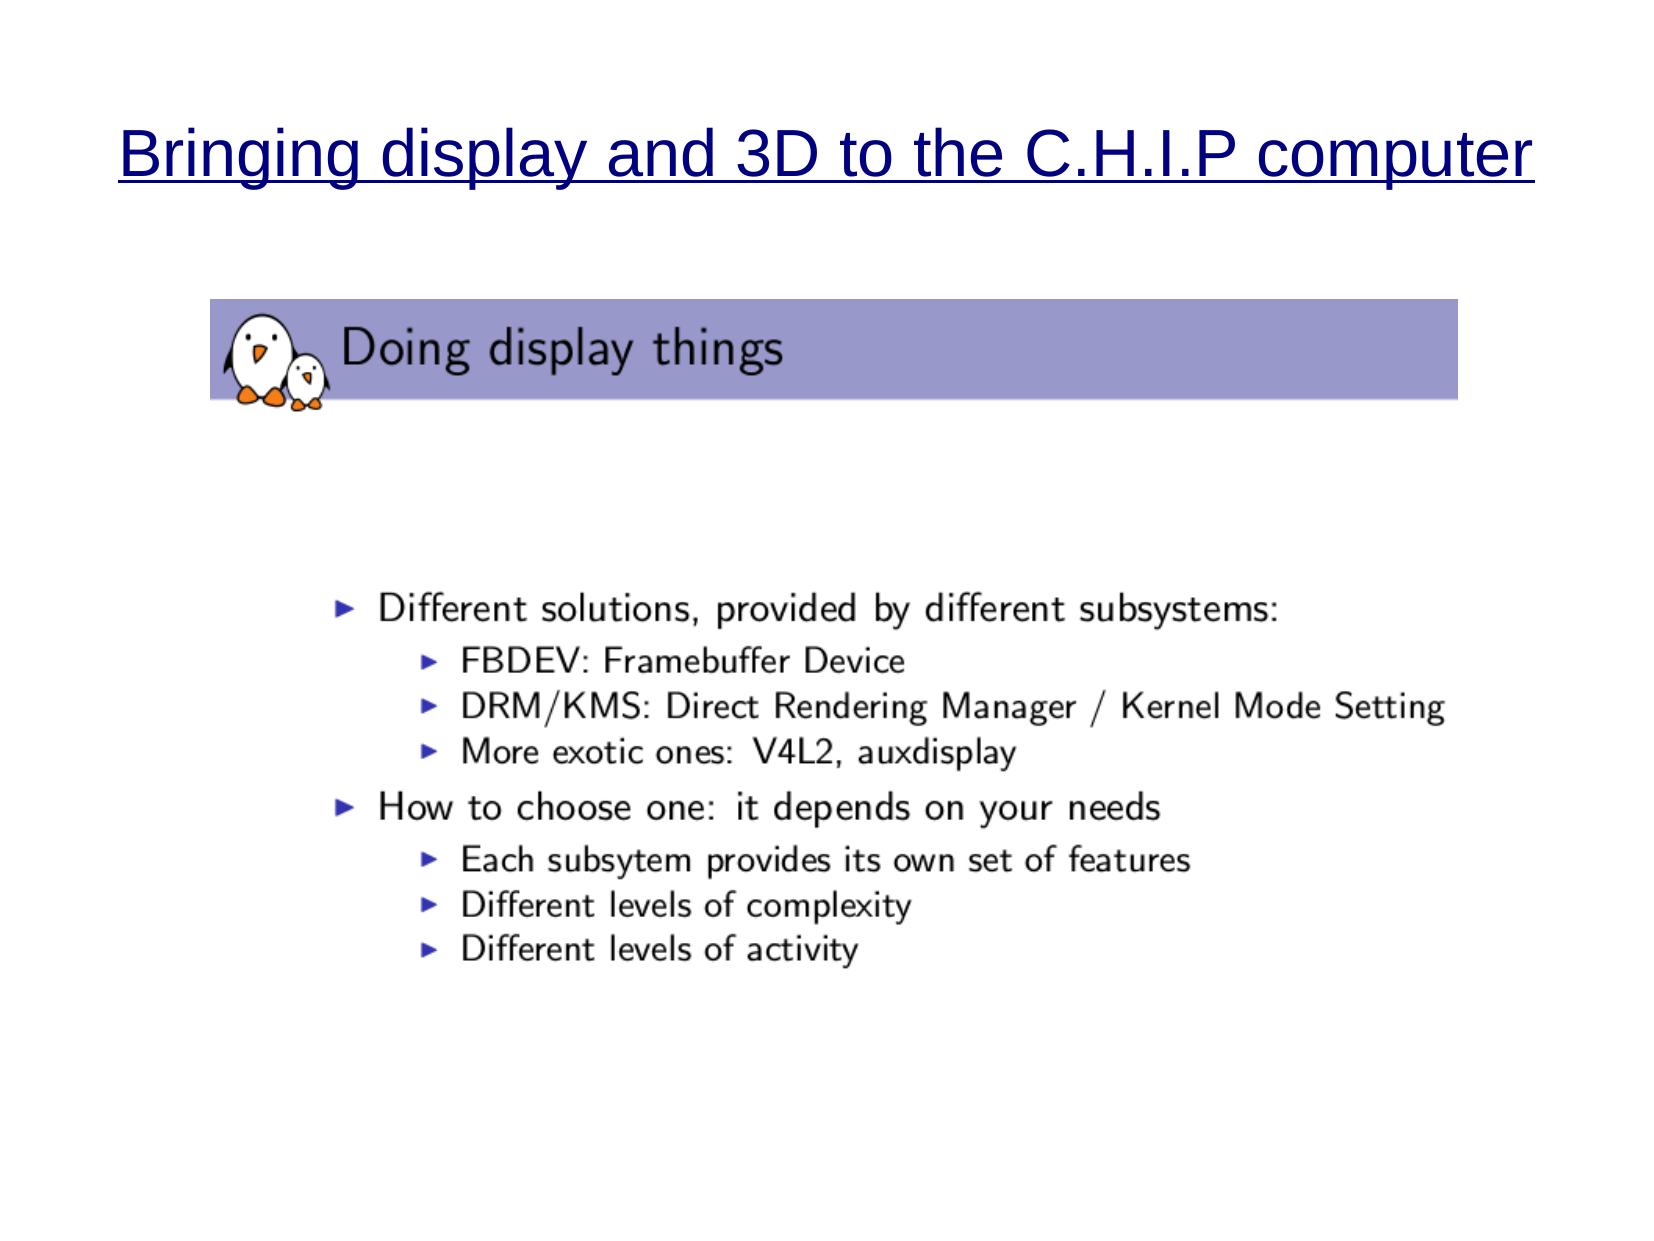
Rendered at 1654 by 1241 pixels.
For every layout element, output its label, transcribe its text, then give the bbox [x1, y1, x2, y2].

title Bringing display and 3D to the C.H.I.P computer [82, 49, 1571, 257]
picture [210, 299, 1458, 1075]
